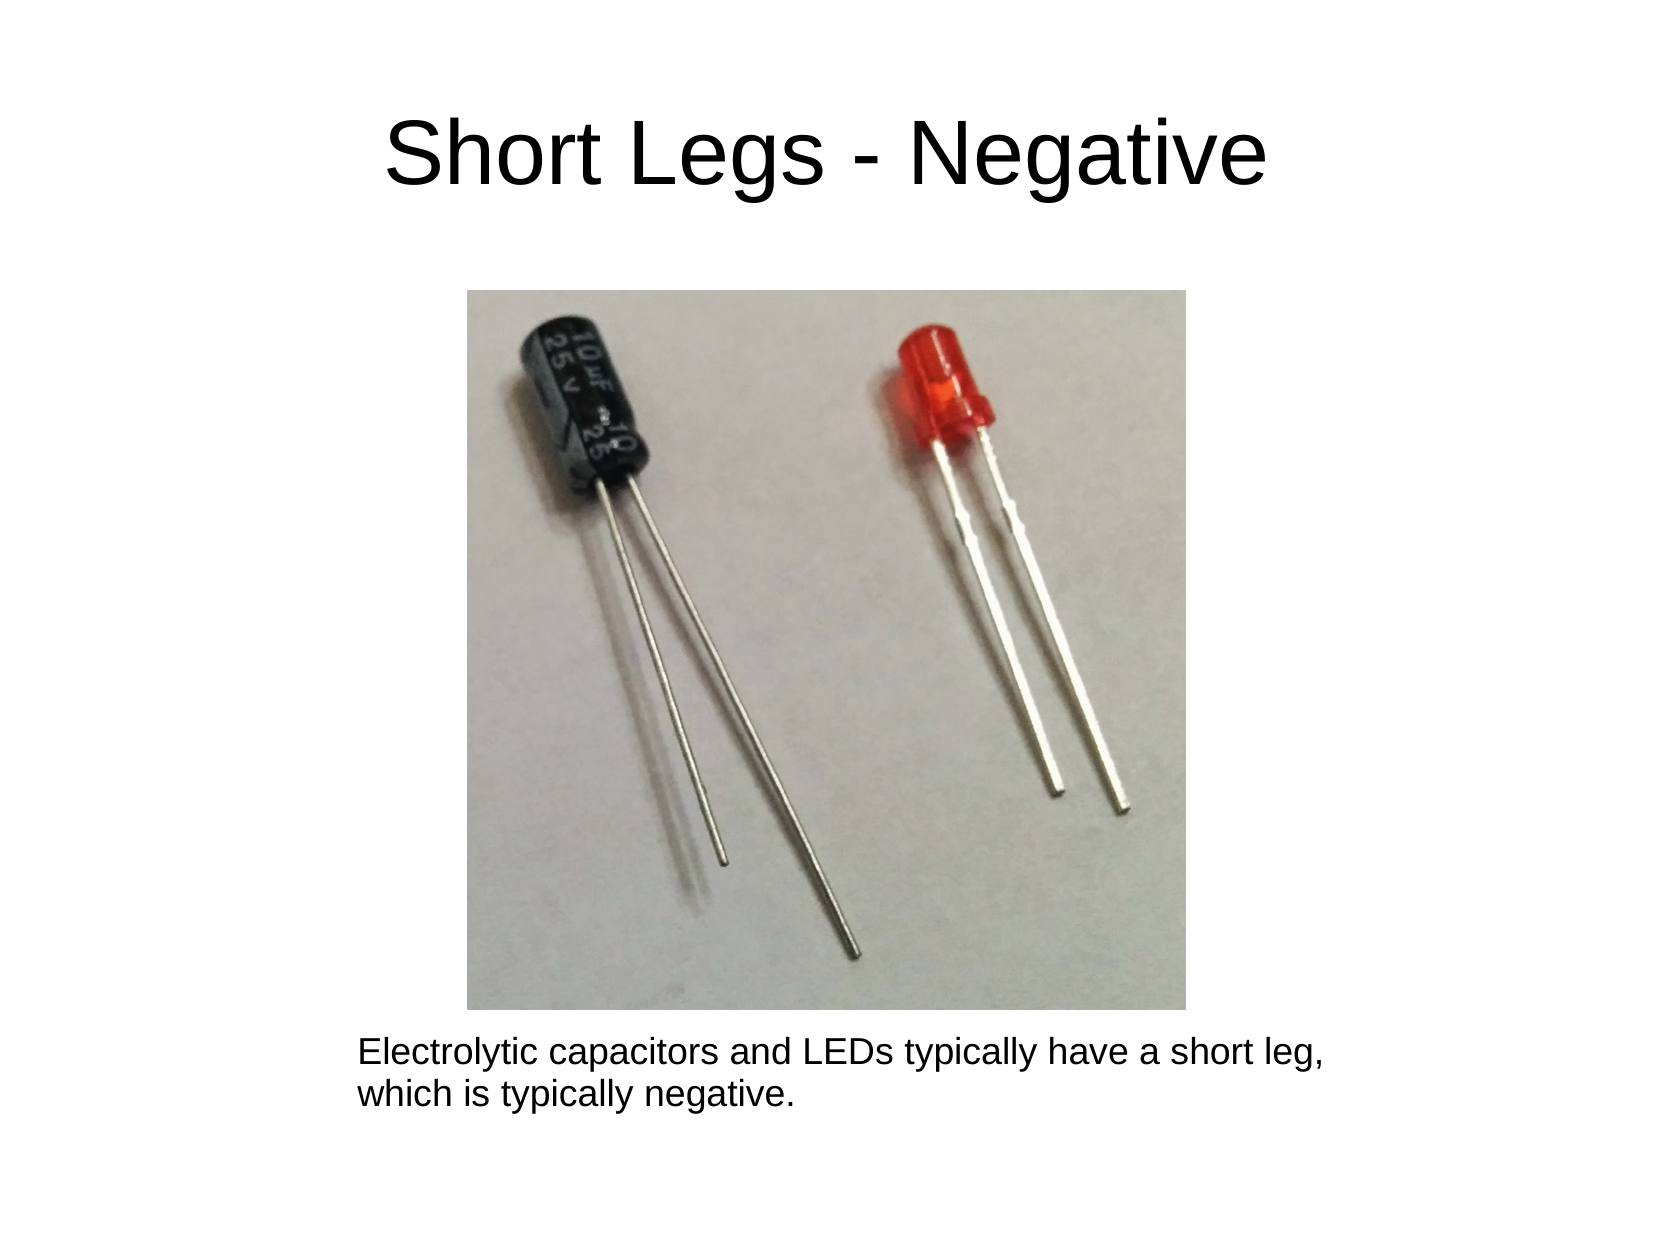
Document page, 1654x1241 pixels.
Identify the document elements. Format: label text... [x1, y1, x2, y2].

picture [467, 290, 1186, 1010]
text_box Electrolytic capacitors and LEDs typically have a short leg, which is typically negative. [342, 1023, 1340, 1123]
title Short Legs - Negative [82, 49, 1571, 257]
